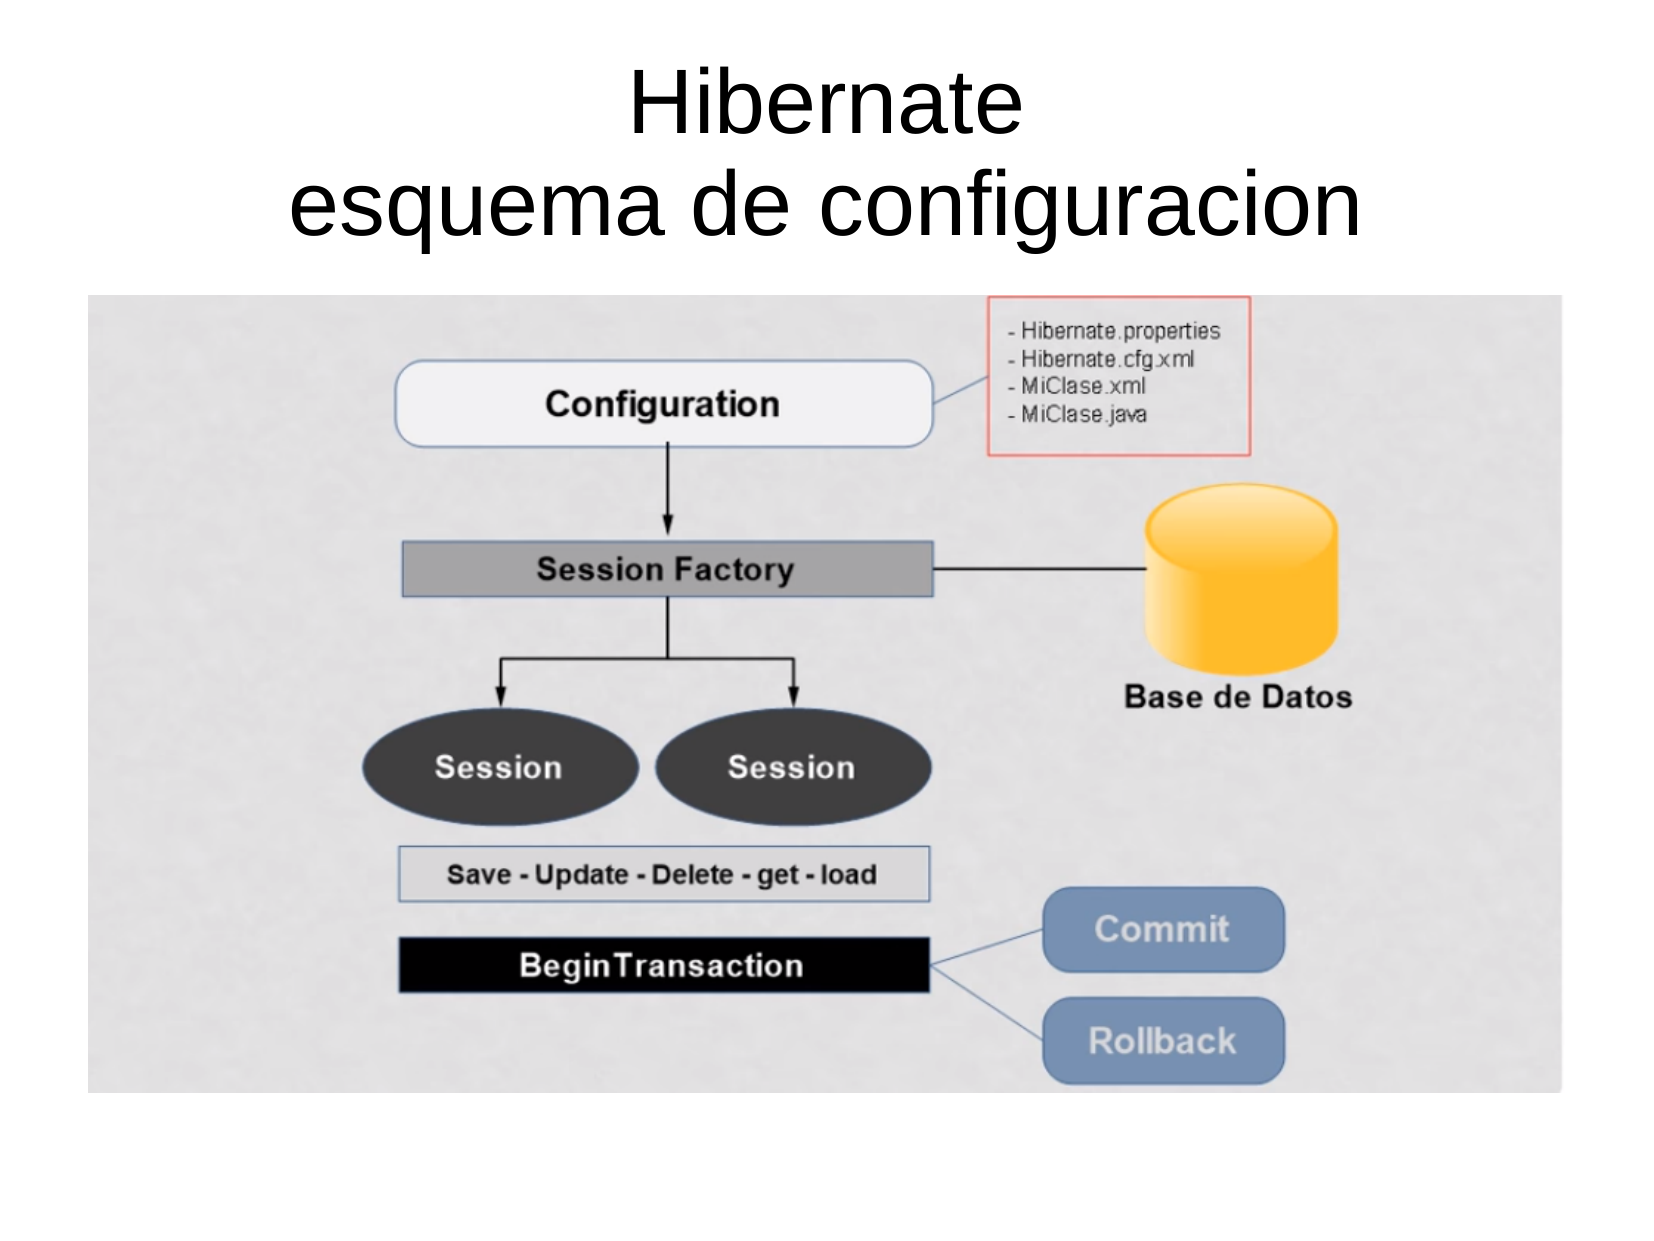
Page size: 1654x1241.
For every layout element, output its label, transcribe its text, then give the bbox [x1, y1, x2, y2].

title Hibernate esquema de configuracion [82, 49, 1571, 257]
picture [88, 295, 1565, 1093]
